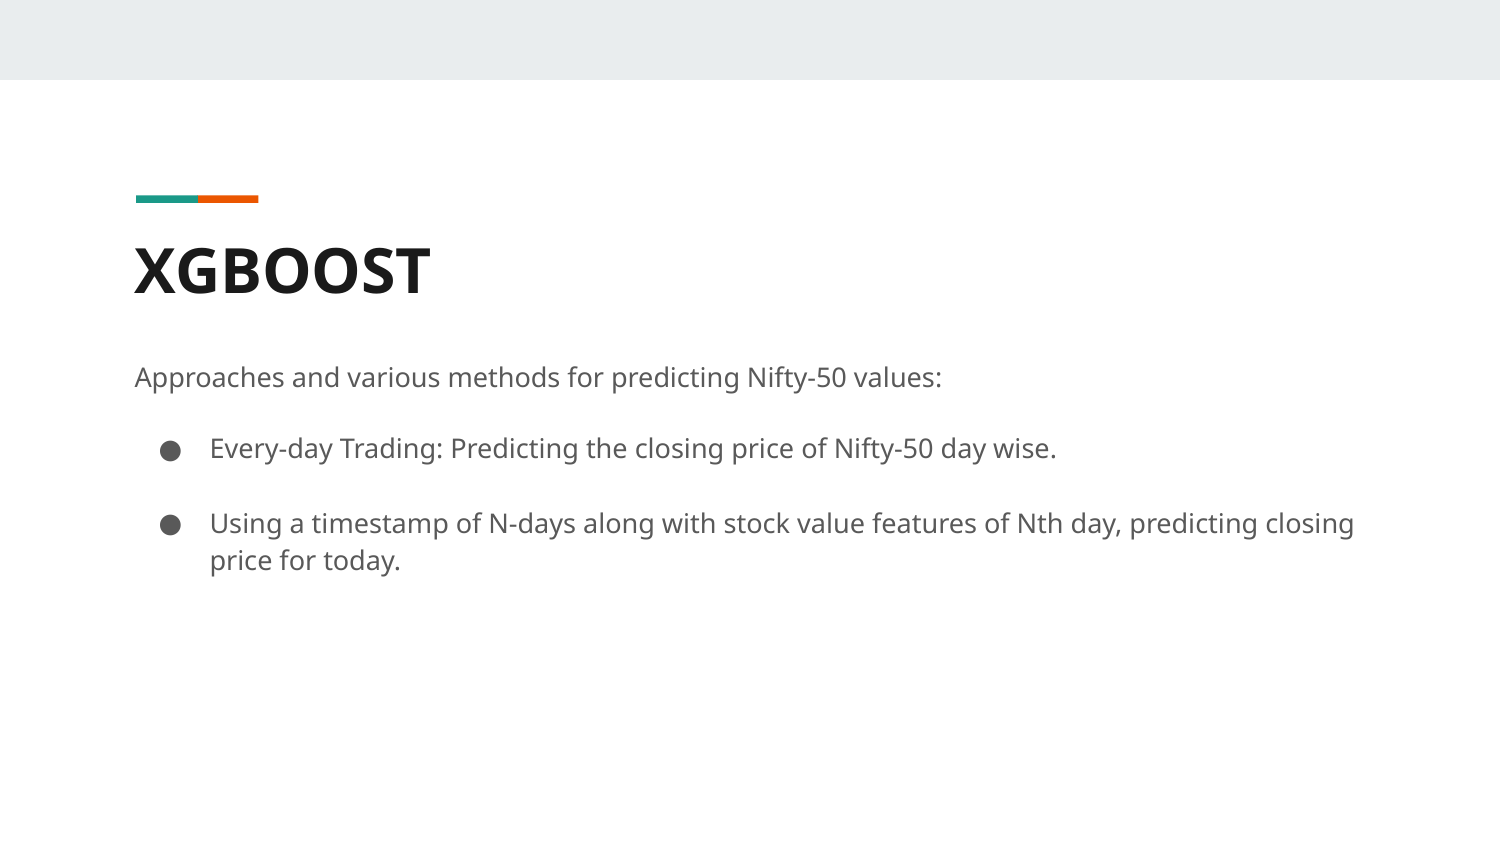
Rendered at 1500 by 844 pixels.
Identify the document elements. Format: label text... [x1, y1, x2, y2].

list Approaches and various methods for predicting Nifty-50 values: Every-day Trading: Predicting the closing price of Nifty-50 day wise. Using a timestamp of N-days along with stock value features of Nth day, predicting closing price for today. [119, 341, 1381, 712]
title XGBOOST [119, 216, 1381, 305]
